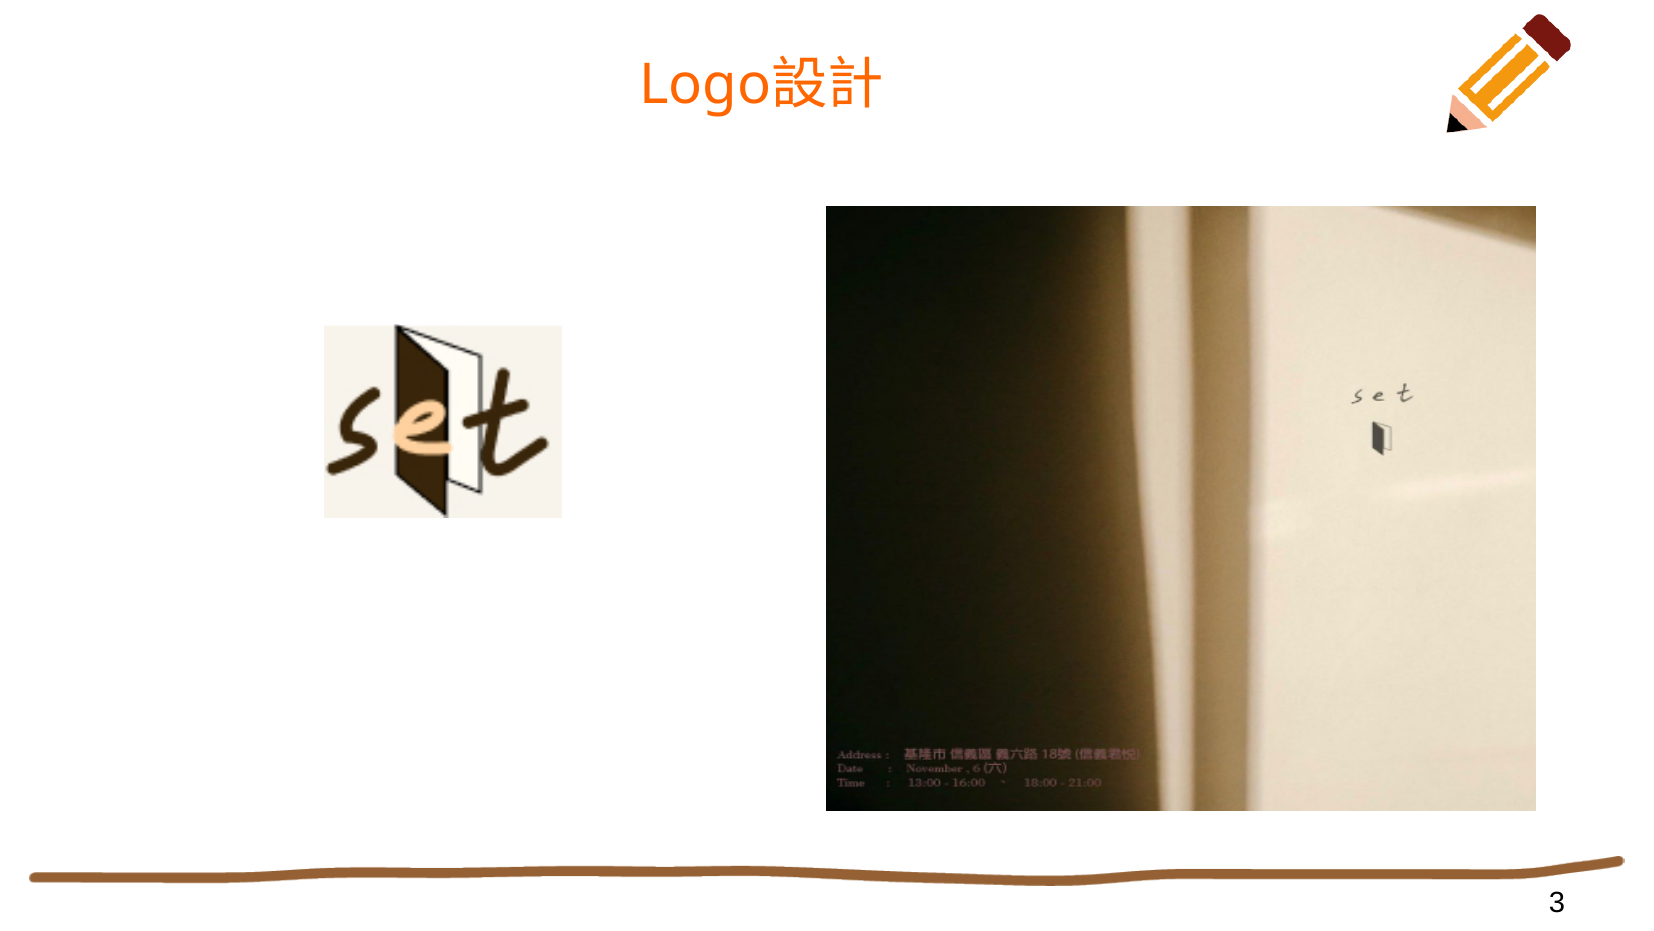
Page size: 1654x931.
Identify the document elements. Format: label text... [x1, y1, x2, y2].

picture [1447, 14, 1571, 133]
picture [29, 856, 1625, 886]
picture [826, 206, 1536, 811]
title Logo設計 [88, 0, 1447, 177]
picture [324, 324, 562, 518]
